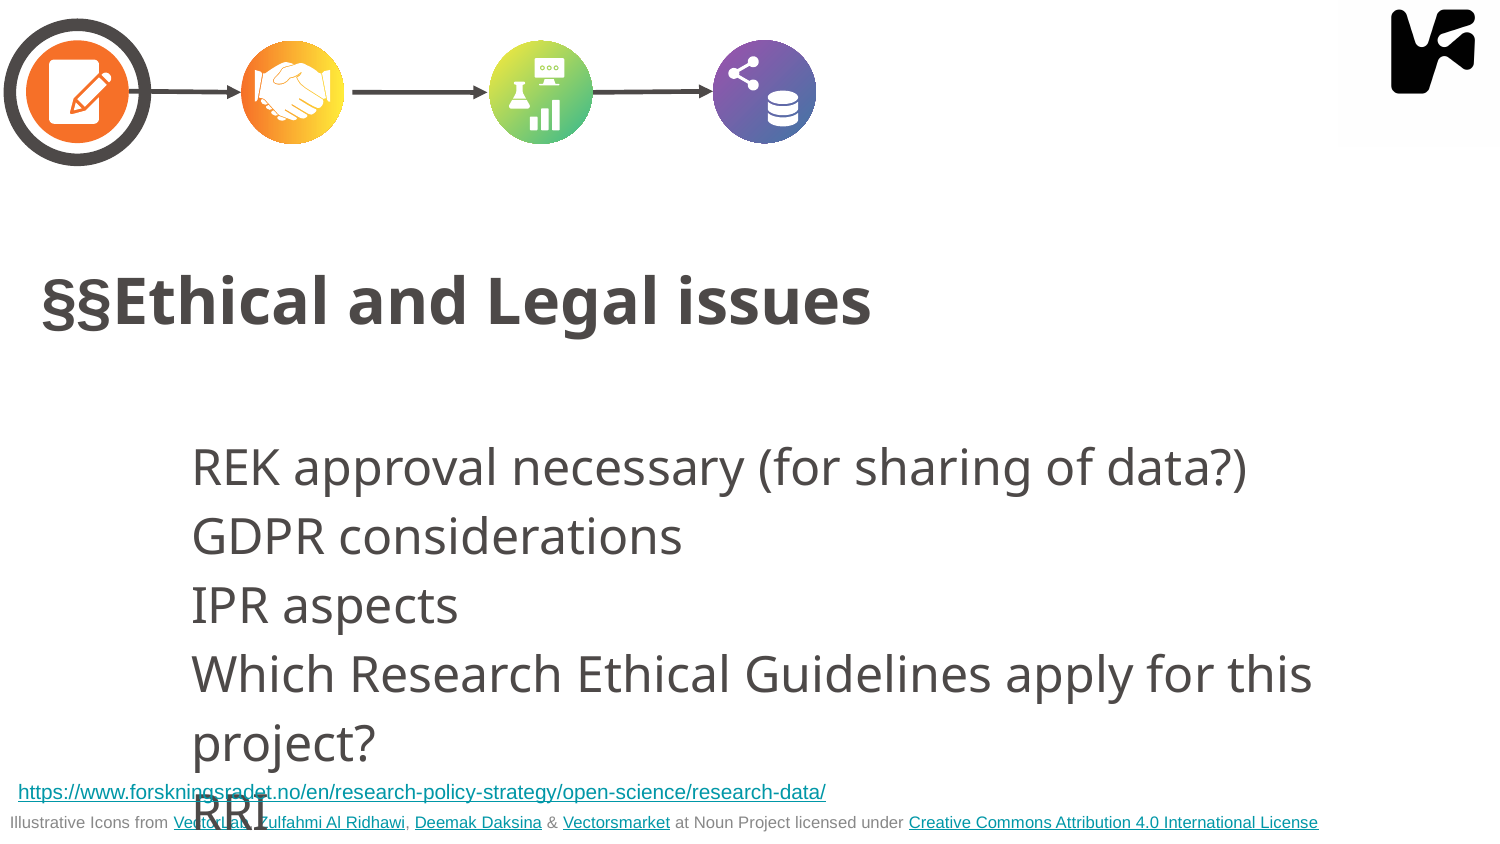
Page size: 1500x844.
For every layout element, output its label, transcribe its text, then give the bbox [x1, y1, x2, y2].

text_box [241, 40, 344, 144]
picture [1338, 0, 1500, 147]
text_box [713, 40, 816, 144]
text_box [489, 40, 593, 144]
text_box §§Ethical and Legal issues REK approval necessary (for sharing of data?) GDPR considerations IPR aspects Which Research Ethical Guidelines apply for this project? RRI [26, 233, 1500, 844]
text_box https://www.forskningsradet.no/en/research-policy-strategy/open-science/research-data/ [3, 763, 1480, 819]
text_box [26, 40, 129, 144]
